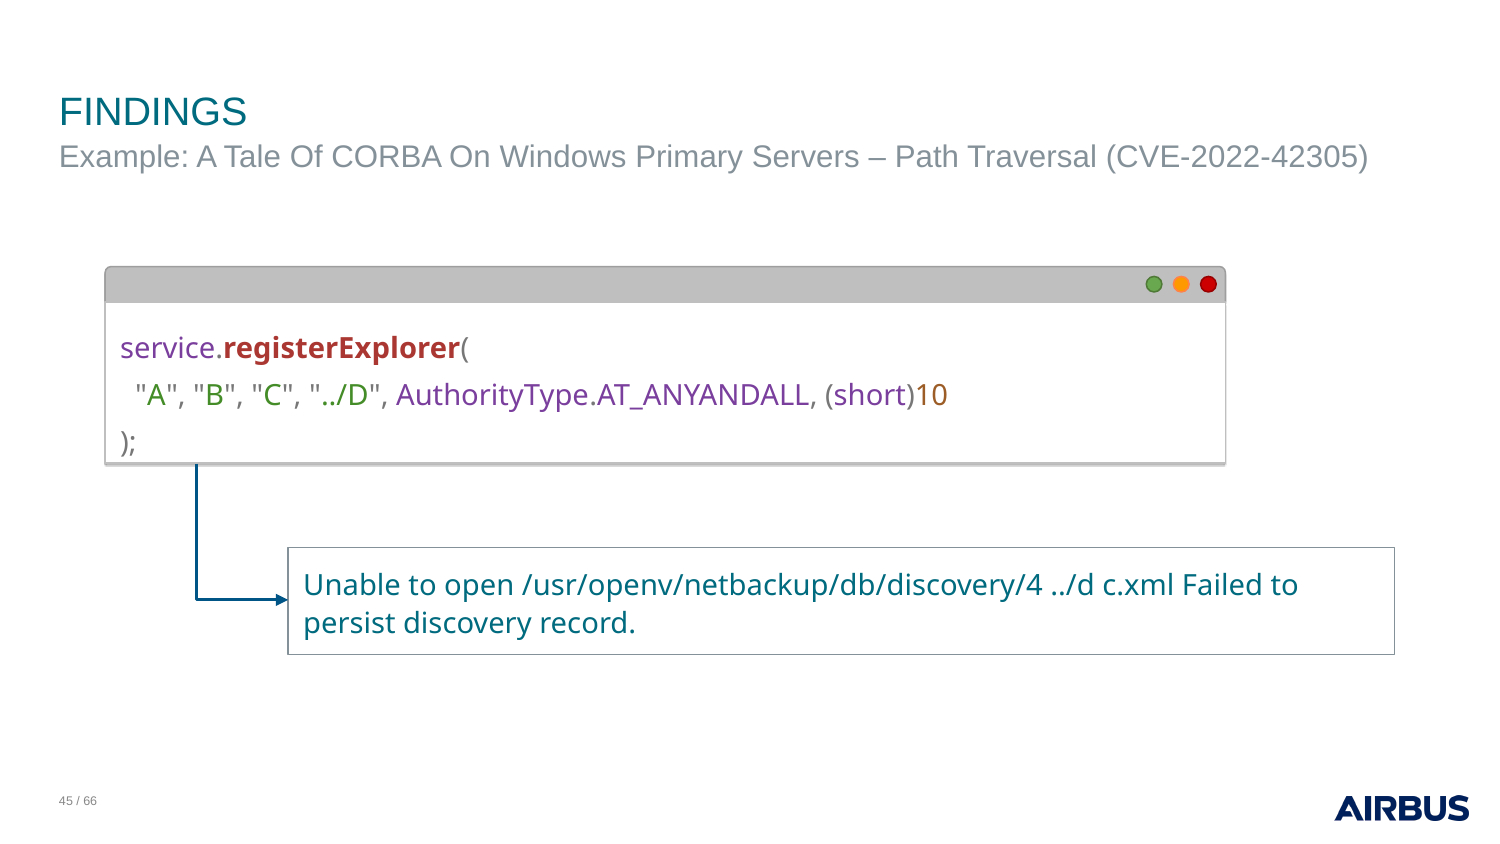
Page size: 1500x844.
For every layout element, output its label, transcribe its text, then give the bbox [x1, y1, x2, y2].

text_box [105, 266, 1226, 301]
title FINDINGS Example: A Tale Of CORBA On Windows Primary Servers – Path Traversal (CVE-2022-42305) [58, 80, 1441, 192]
picture [1334, 795, 1469, 821]
text_box service.registerExplorer( "A", "B", "C", "../D", AuthorityType.AT_ANYANDALL, (short)10 ); [105, 301, 1226, 474]
text_box Unable to open /usr/openv/netbackup/db/discovery/4 ../d c.xml Failed to persist discovery record. [288, 547, 1395, 655]
